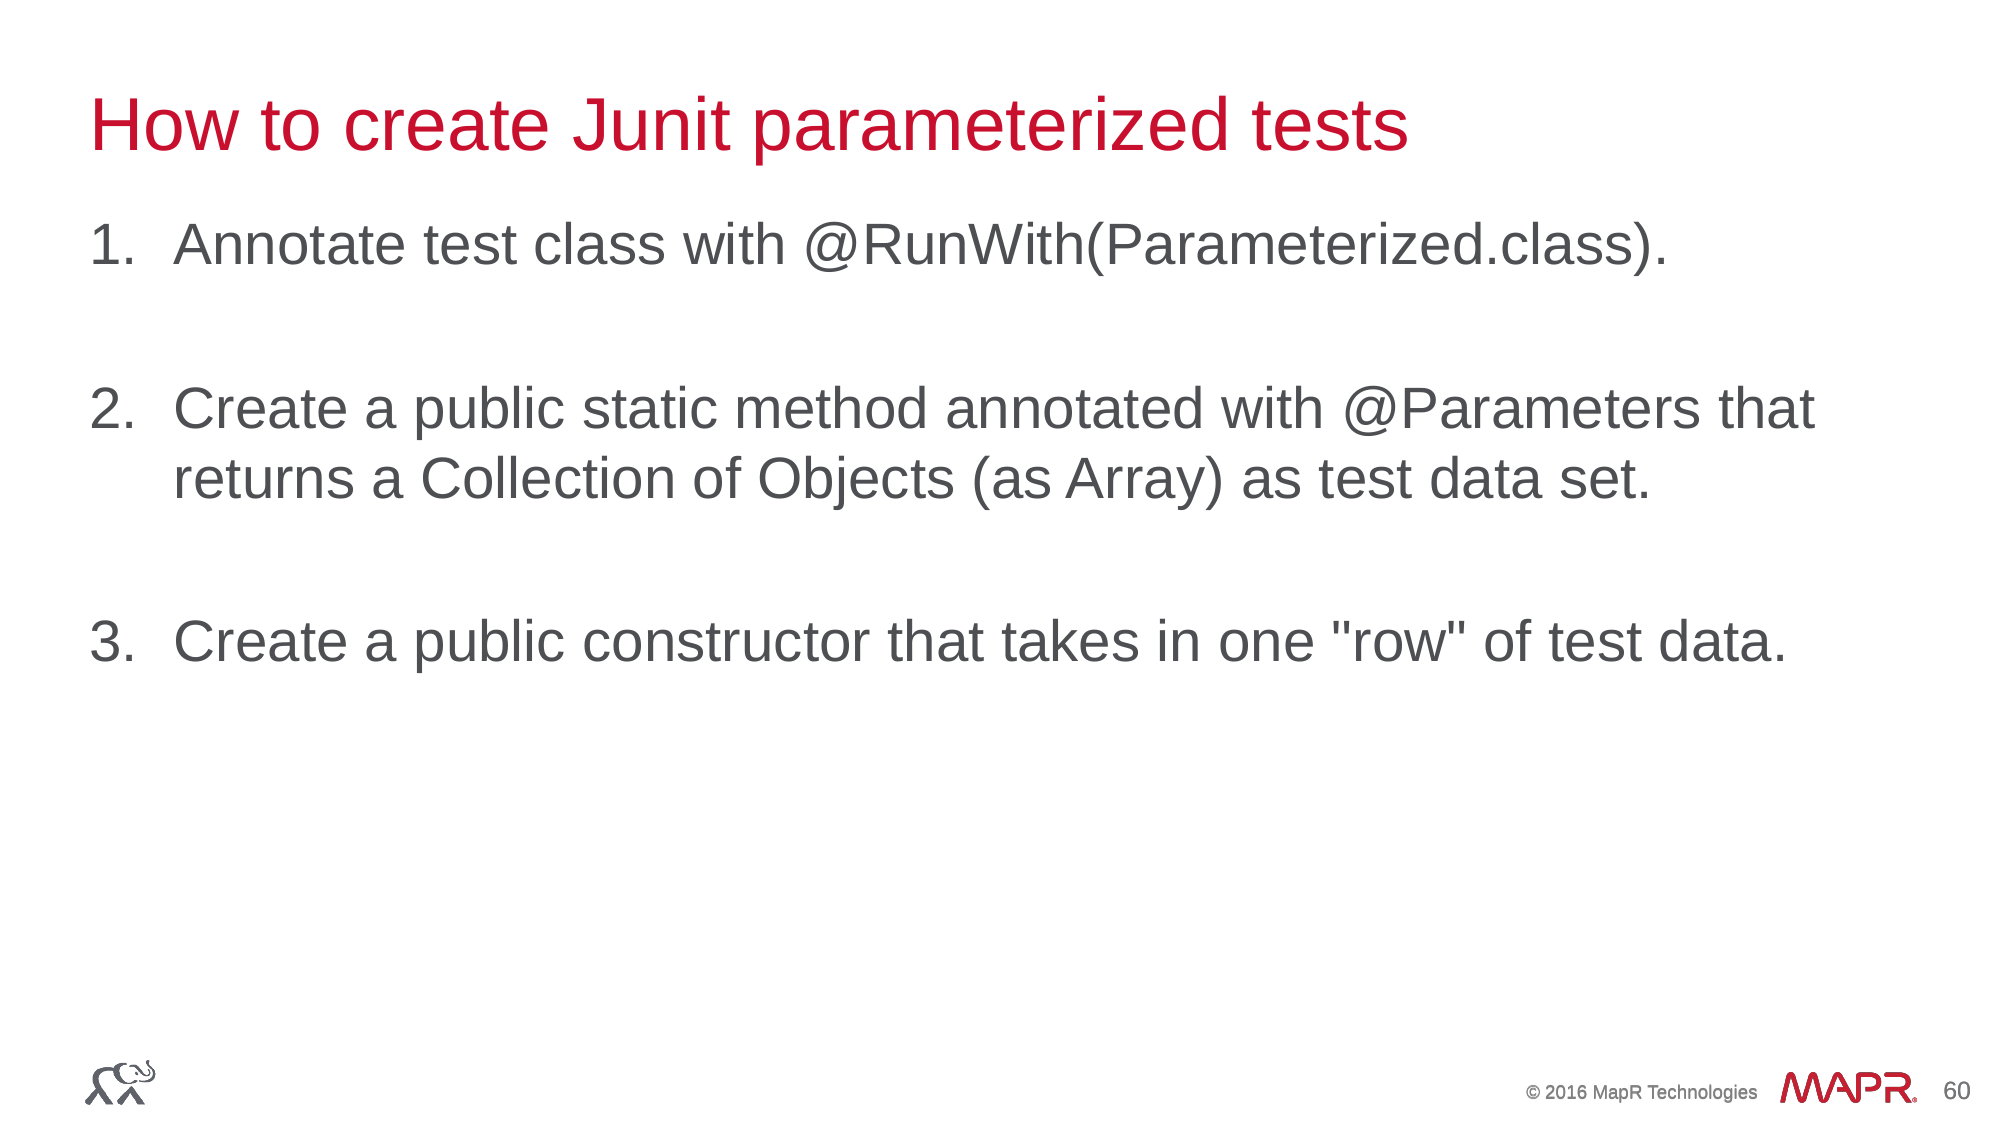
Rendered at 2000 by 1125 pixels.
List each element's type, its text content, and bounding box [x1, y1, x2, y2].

list Annotate test class with @RunWith(Parameterized.class). Create a public static method annotated with @Parameters that returns a Collection of Objects (as Array) as test data set. Create a public constructor that takes in one "row" of test data. [69, 196, 1869, 1005]
title How to create Junit parameterized tests [69, 45, 1869, 196]
picture [75, 1038, 167, 1125]
